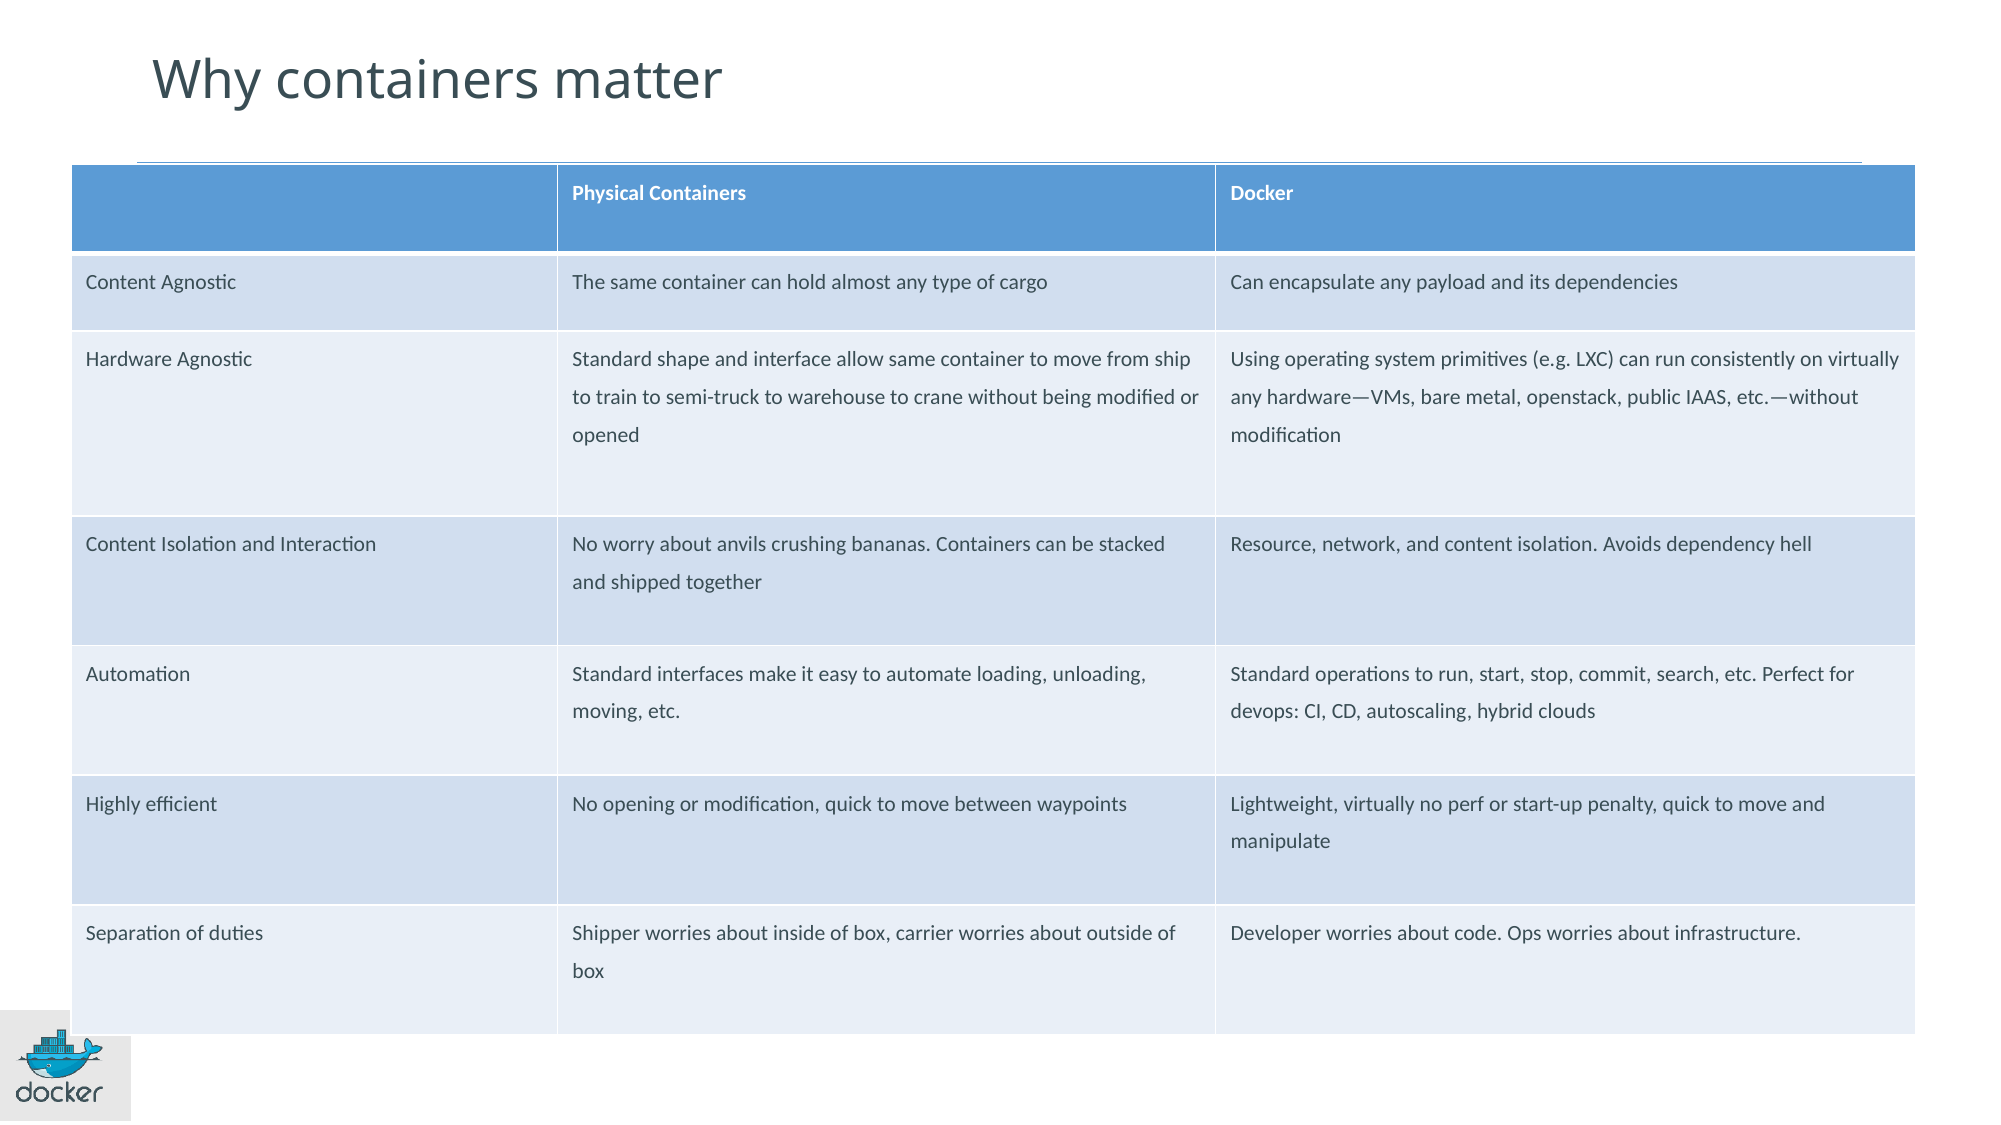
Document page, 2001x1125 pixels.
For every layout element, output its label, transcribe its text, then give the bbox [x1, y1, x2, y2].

table_header Physical Containers [558, 165, 1215, 251]
table_cell Automation [72, 646, 557, 774]
table_header [72, 165, 557, 251]
table_cell Lightweight, virtually no perf or start-up penalty, quick to move and manipulate [1216, 776, 1915, 904]
table_cell Standard operations to run, start, stop, commit, search, etc. Perfect for devops: CI, CD, autoscaling, hybrid clouds [1216, 646, 1915, 774]
table_cell Can encapsulate any payload and its dependencies [1216, 256, 1915, 330]
table_cell No opening or modification, quick to move between waypoints [558, 776, 1215, 904]
table_cell Standard interfaces make it easy to automate loading, unloading, moving, etc. [558, 646, 1215, 774]
picture [0, 1010, 131, 1121]
table_cell The same container can hold almost any type of cargo [558, 256, 1215, 330]
table_cell Using operating system primitives (e.g. LXC) can run consistently on virtually any hardware—VMs, bare metal, openstack, public IAAS, etc.—without modification [1216, 332, 1915, 515]
title Why containers matter [137, 22, 1863, 133]
table_cell Content Isolation and Interaction [72, 517, 557, 645]
table_cell Separation of duties [72, 906, 557, 1034]
table_cell Content Agnostic [72, 256, 557, 330]
table_header Docker [1216, 165, 1915, 251]
table_cell Resource, network, and content isolation. Avoids dependency hell [1216, 517, 1915, 645]
table_cell Shipper worries about inside of box, carrier worries about outside of box [558, 906, 1215, 1034]
table_cell Developer worries about code. Ops worries about infrastructure. [1216, 906, 1915, 1034]
table_cell No worry about anvils crushing bananas. Containers can be stacked and shipped together [558, 517, 1215, 645]
table_cell Hardware Agnostic [72, 332, 557, 515]
table_cell Standard shape and interface allow same container to move from ship to train to semi-truck to warehouse to crane without being modified or opened [558, 332, 1215, 515]
table_cell Highly efficient [72, 776, 557, 904]
